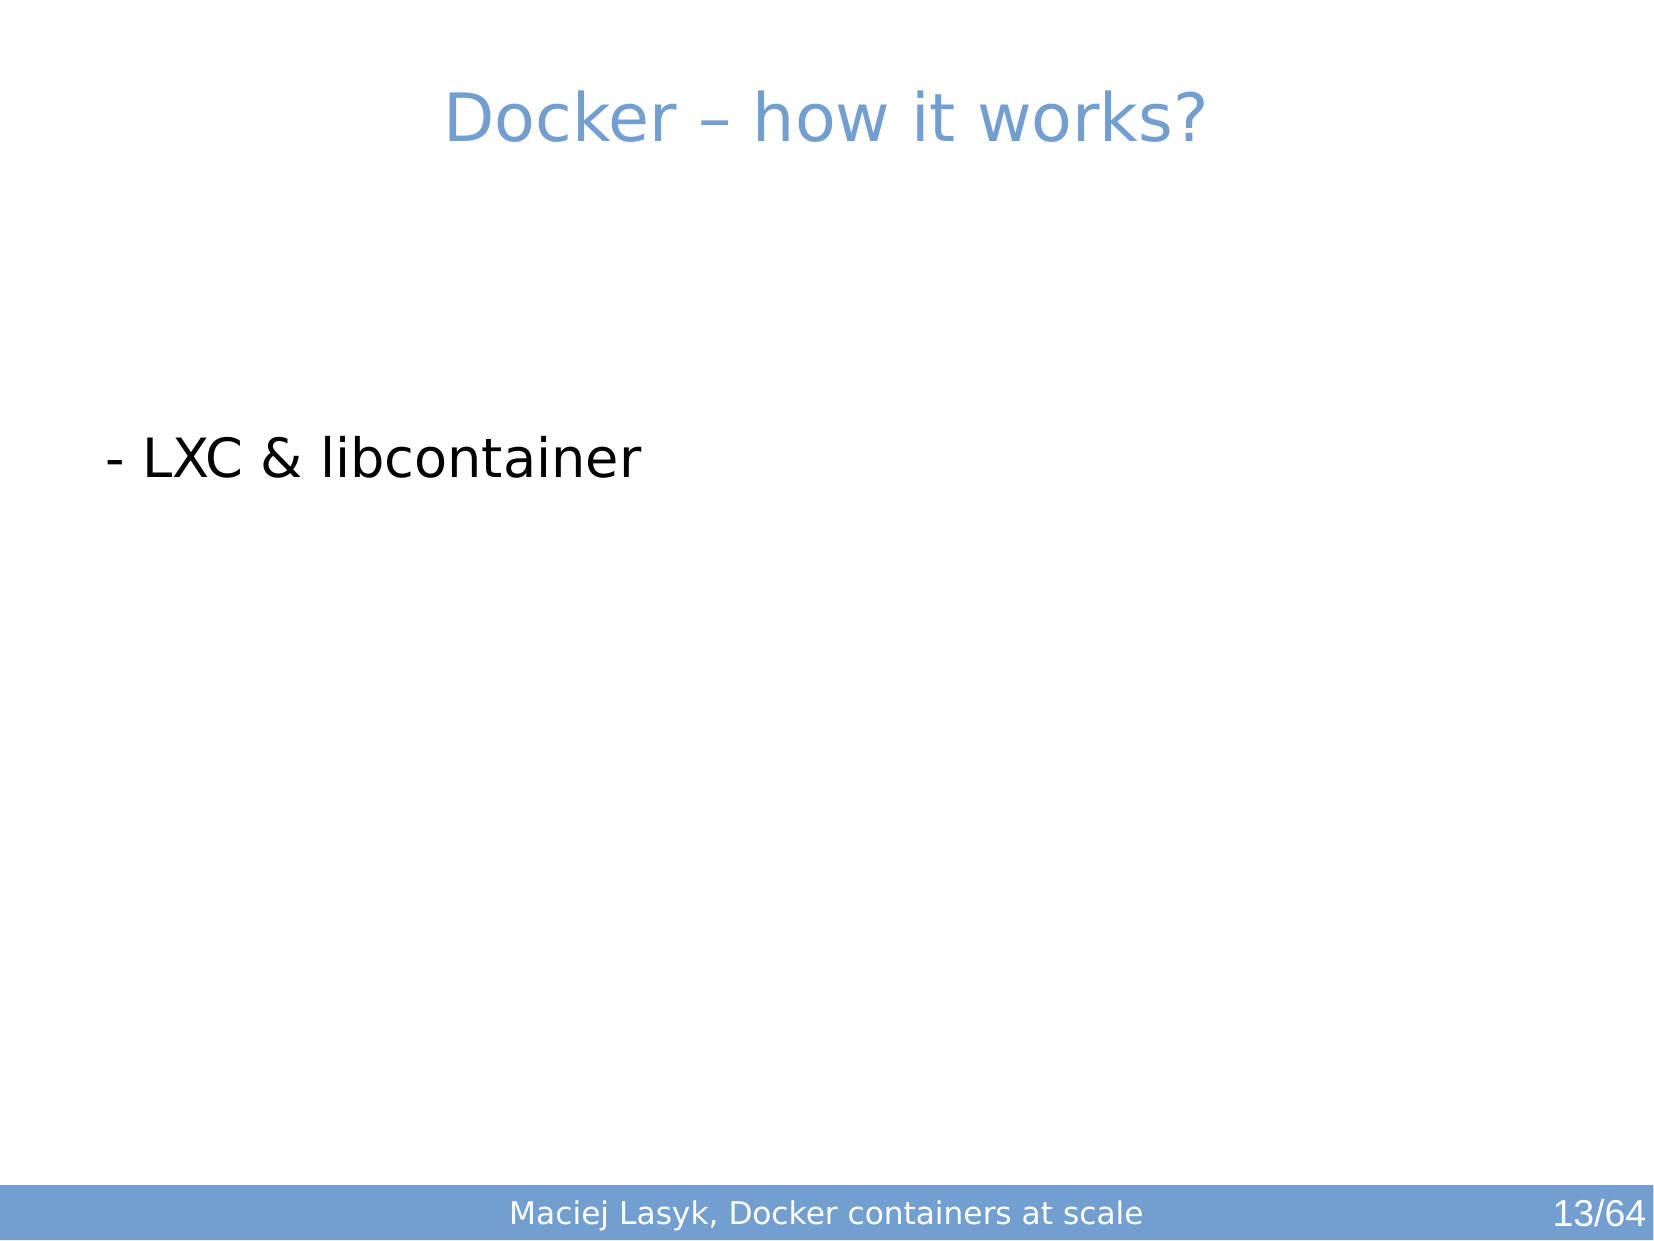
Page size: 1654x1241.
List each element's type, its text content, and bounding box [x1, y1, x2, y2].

text_box 13/64 [1527, 1185, 1654, 1241]
text_box - LXC & libcontainer [90, 419, 658, 725]
text_box Docker – how it works? [428, 72, 1225, 166]
text_box Maciej Lasyk, Docker containers at scale [494, 1188, 1160, 1240]
text_box [0, 1185, 1527, 1241]
